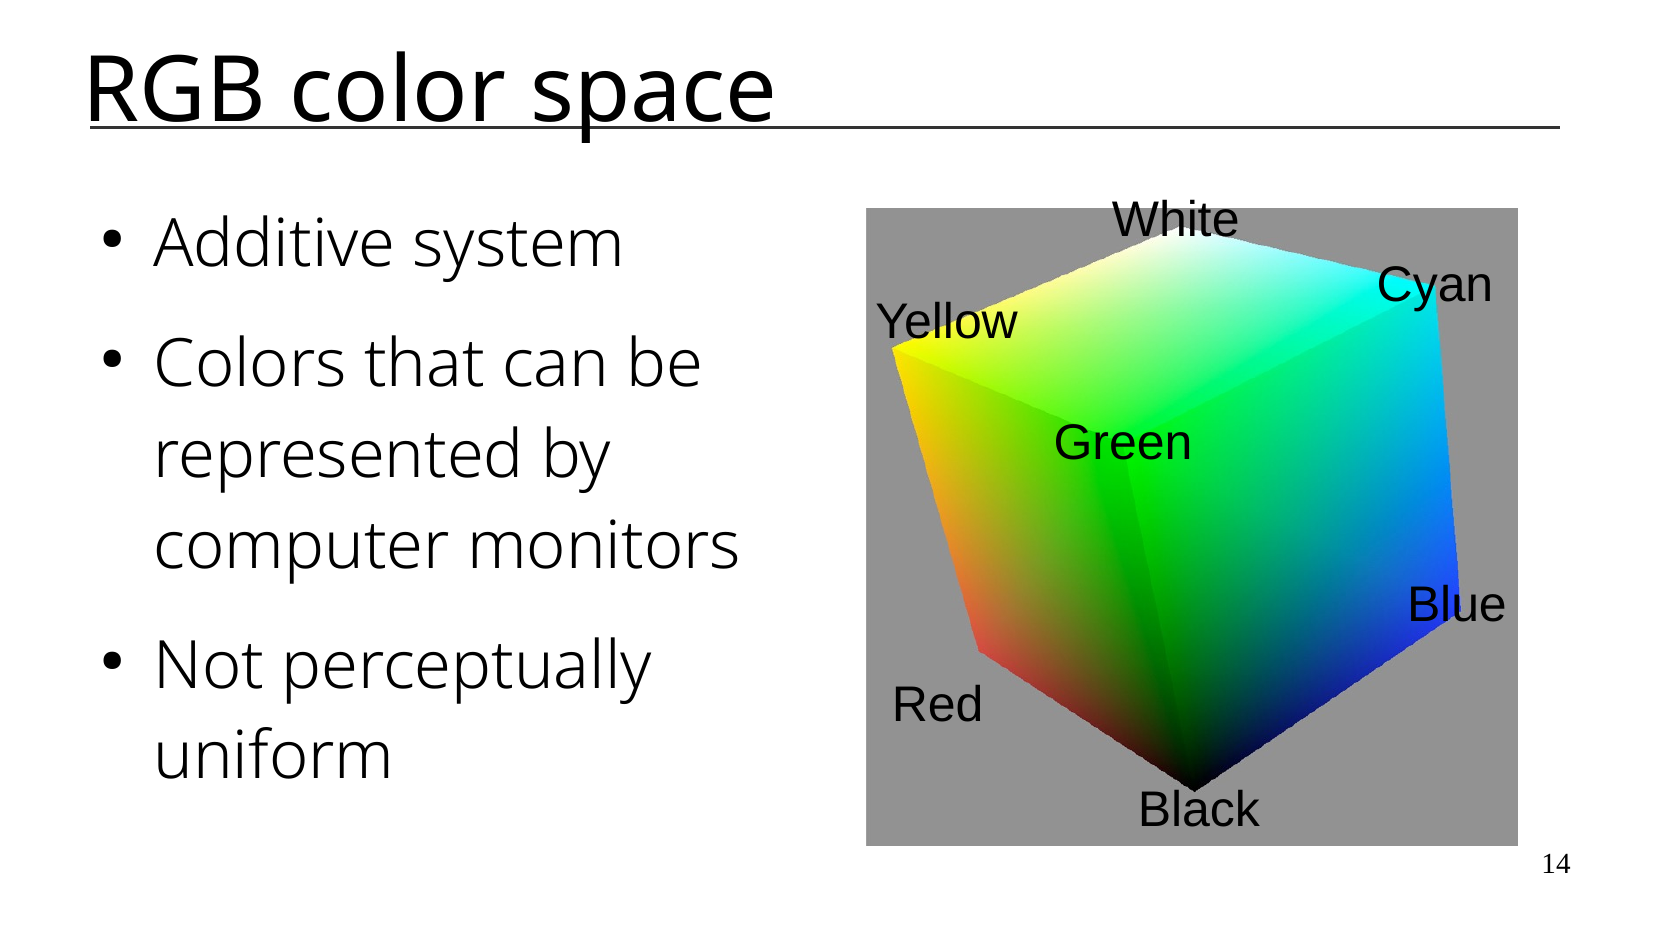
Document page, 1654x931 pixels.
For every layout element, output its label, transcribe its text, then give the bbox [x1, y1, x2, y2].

text_box Yellow [860, 280, 1033, 357]
text_box Cyan [1361, 242, 1509, 320]
text_box Green [1038, 401, 1208, 478]
picture [866, 208, 1518, 846]
text_box Blue [1392, 563, 1522, 641]
list Additive system Colors that can be represented by computer monitors Not perceptually uniform [82, 195, 809, 811]
title RGB color space [82, 32, 1571, 140]
text_box White [1096, 178, 1255, 255]
text_box Red [876, 663, 999, 741]
text_box Black [1122, 767, 1275, 845]
